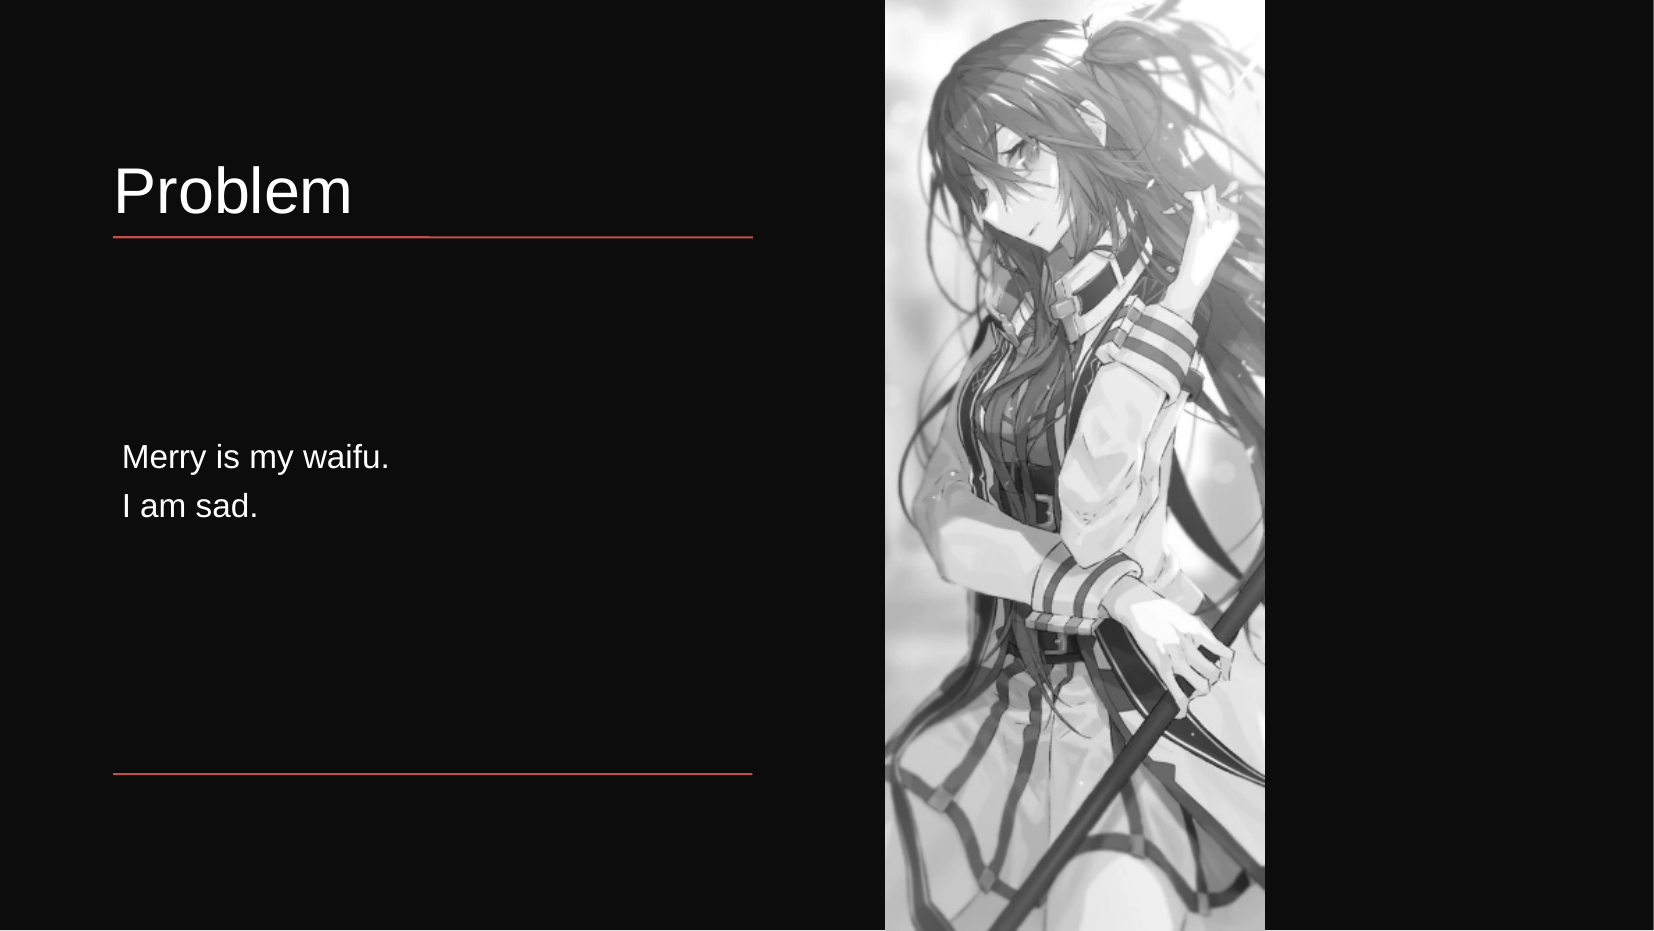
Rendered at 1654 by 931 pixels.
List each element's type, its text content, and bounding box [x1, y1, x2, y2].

text_box [1265, 0, 1654, 931]
list Merry is my waifu. I am sad. [121, 258, 744, 754]
picture [885, 0, 1265, 931]
title Problem [113, 60, 753, 228]
text_box [0, 0, 885, 931]
